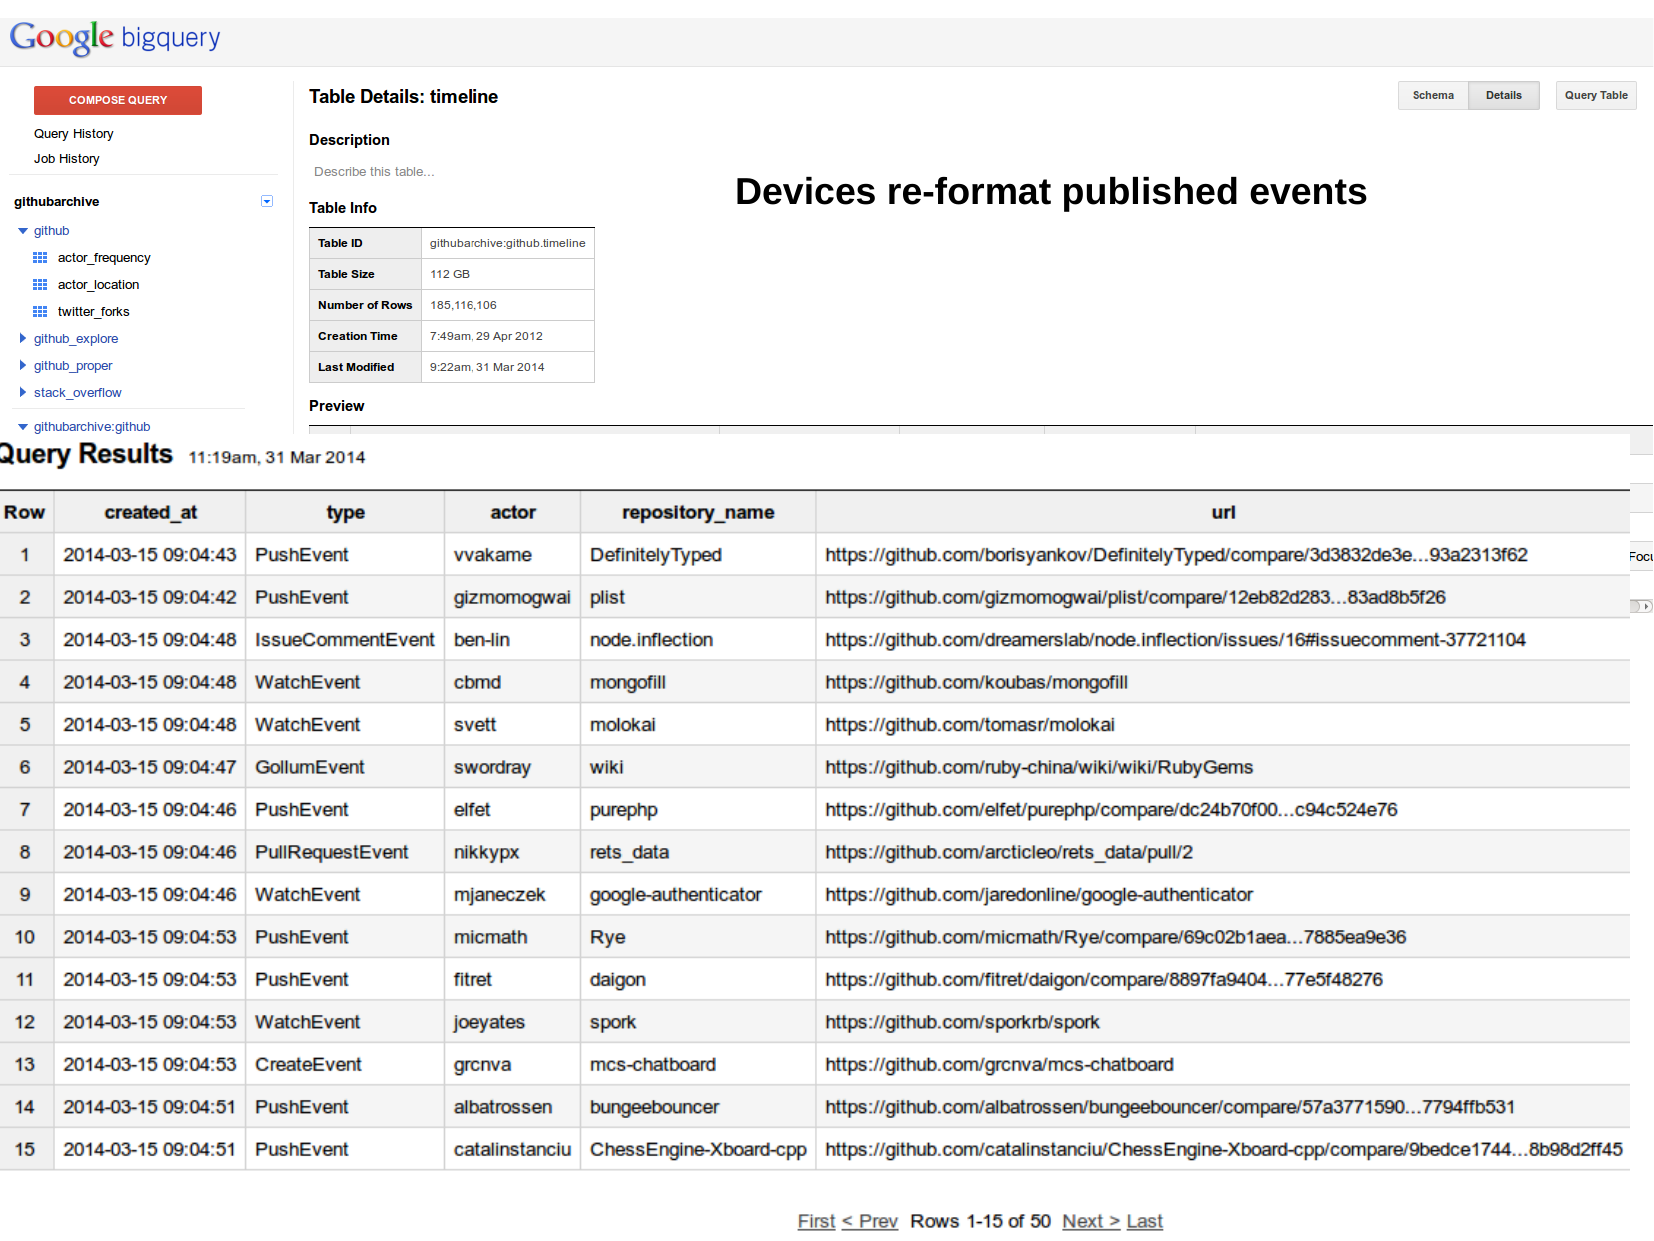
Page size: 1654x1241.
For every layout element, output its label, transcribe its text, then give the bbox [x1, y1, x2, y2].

text_box Devices re-format published events [720, 163, 1560, 225]
picture [0, 18, 1654, 1241]
